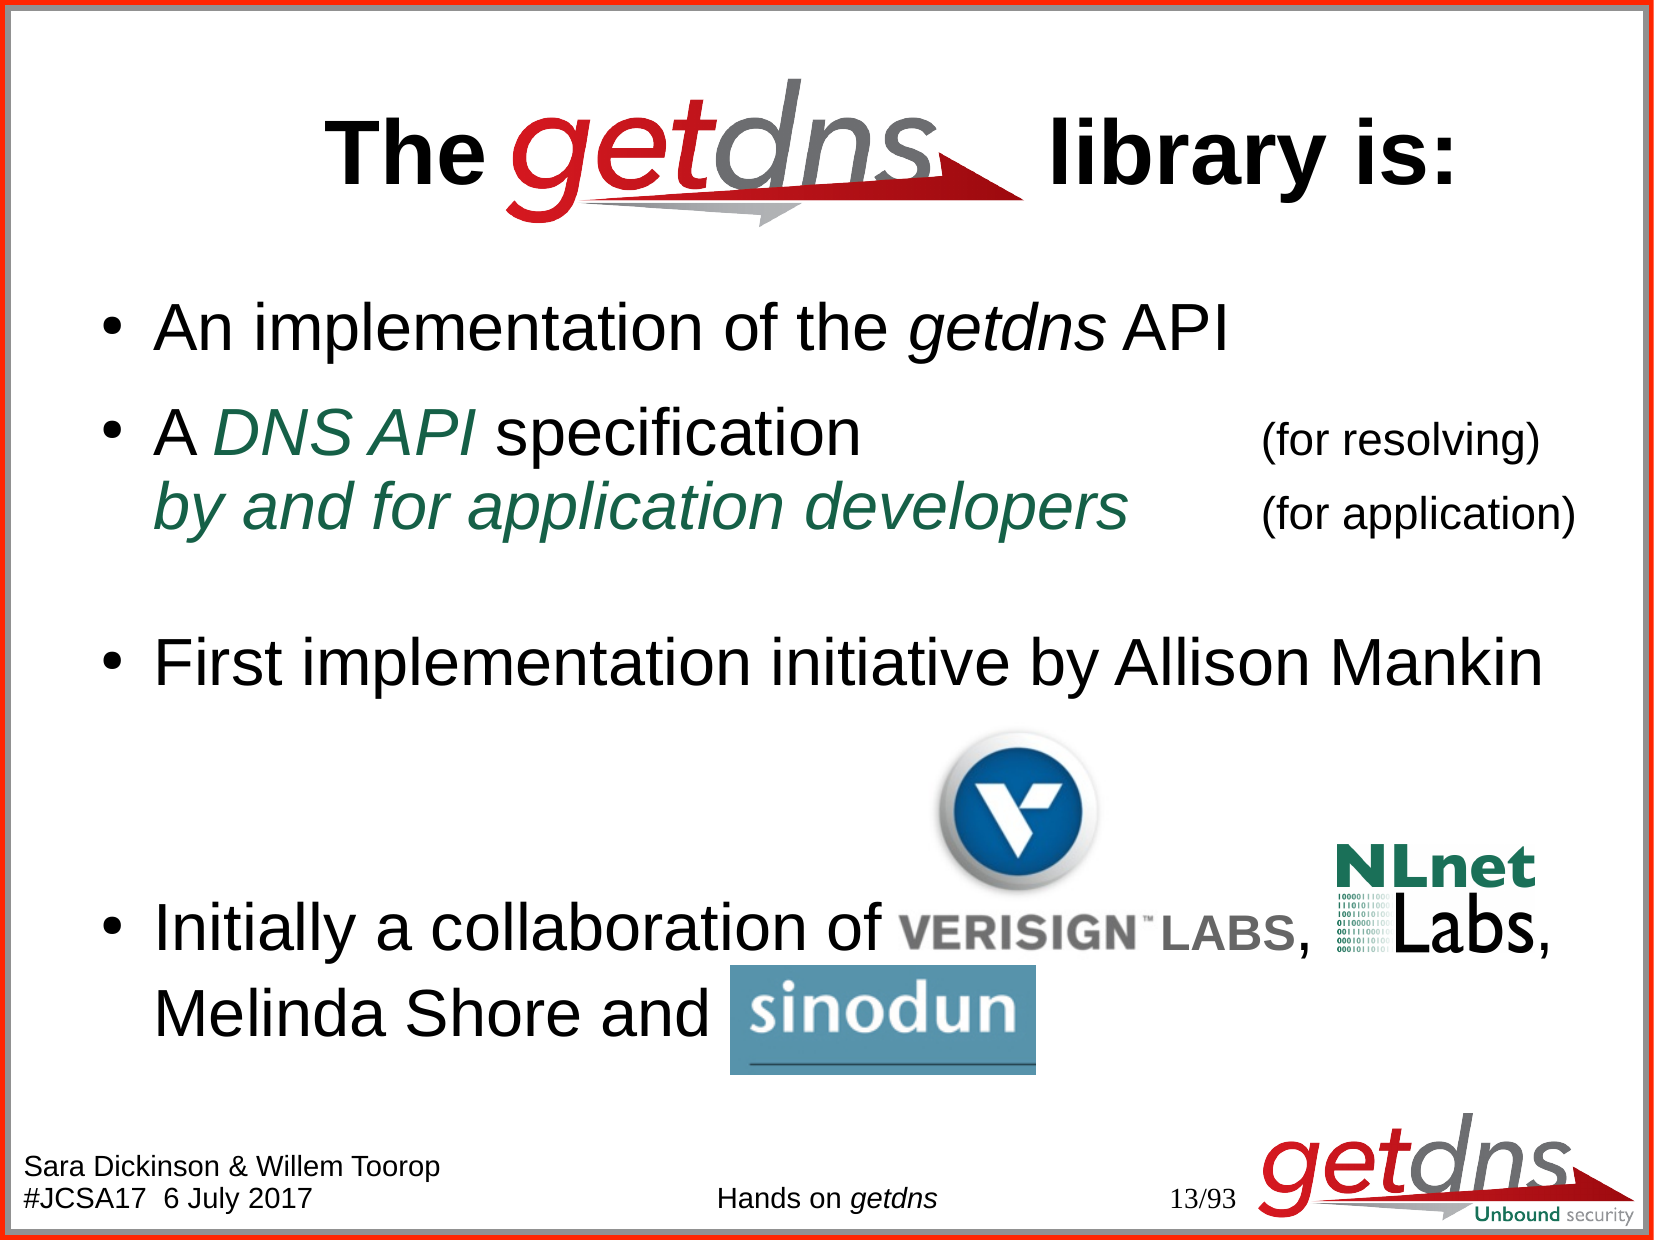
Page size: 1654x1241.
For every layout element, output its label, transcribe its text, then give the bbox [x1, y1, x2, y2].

title The library is: [324, 49, 1642, 257]
picture [730, 965, 1036, 1075]
list An implementation of the getdns API A DNS API specification (for resolving) by and for application developers (for application) First implementation initiative by Allison Mankin Initially a collaboration of LABS, , Melinda Shore and [82, 290, 1654, 1205]
picture [1251, 1205, 1642, 1232]
picture [1337, 844, 1535, 953]
